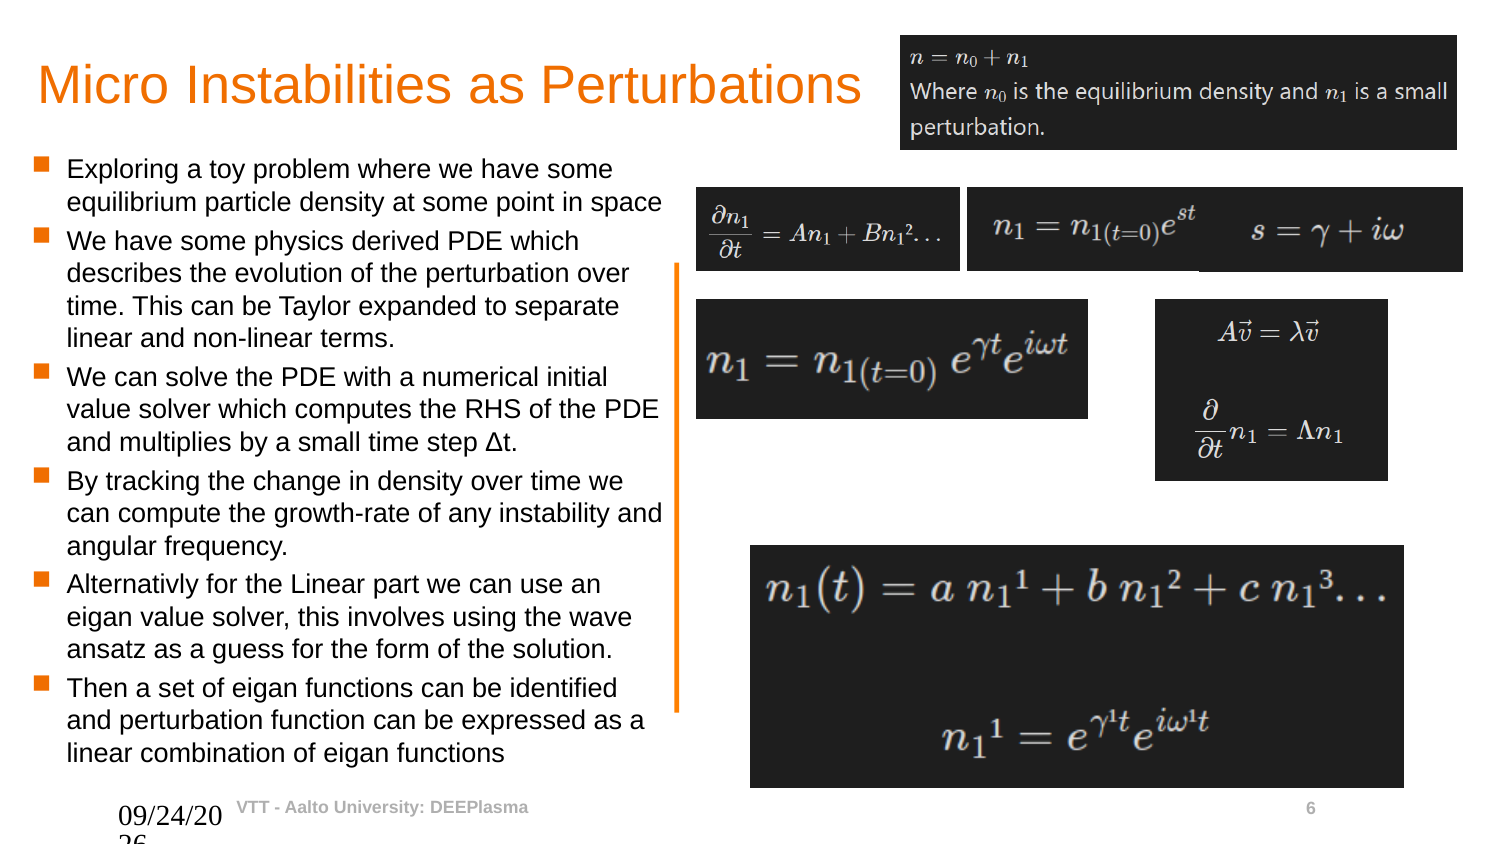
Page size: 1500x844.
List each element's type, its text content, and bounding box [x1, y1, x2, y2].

picture [750, 545, 1404, 788]
picture [1155, 299, 1388, 481]
picture [900, 35, 1457, 151]
picture [696, 187, 960, 271]
list Exploring a toy problem where we have some equilibrium particle density at some point in space We have some physics derived PDE which describes the evolution of the perturbation over time. This can be Taylor expanded to separate linear and non-linear terms. We can solve the PDE with a numerical initial value solver which computes the RHS of the PDE and multiplies by a small time step Δt. By tracking the change in density over time we can compute the growth-rate of any instability and angular frequency. Alternativly for the Linear part we can use an eigan value solver, this involves using the wave ansatz as a guess for the form of the solution. Then a set of eigan functions can be identified and perturbation function can be expressed as a linear combination of eigan functions [31, 151, 664, 782]
title Micro Instabilities as Perturbations [37, 51, 900, 113]
picture [696, 299, 1088, 419]
picture [967, 187, 1463, 272]
